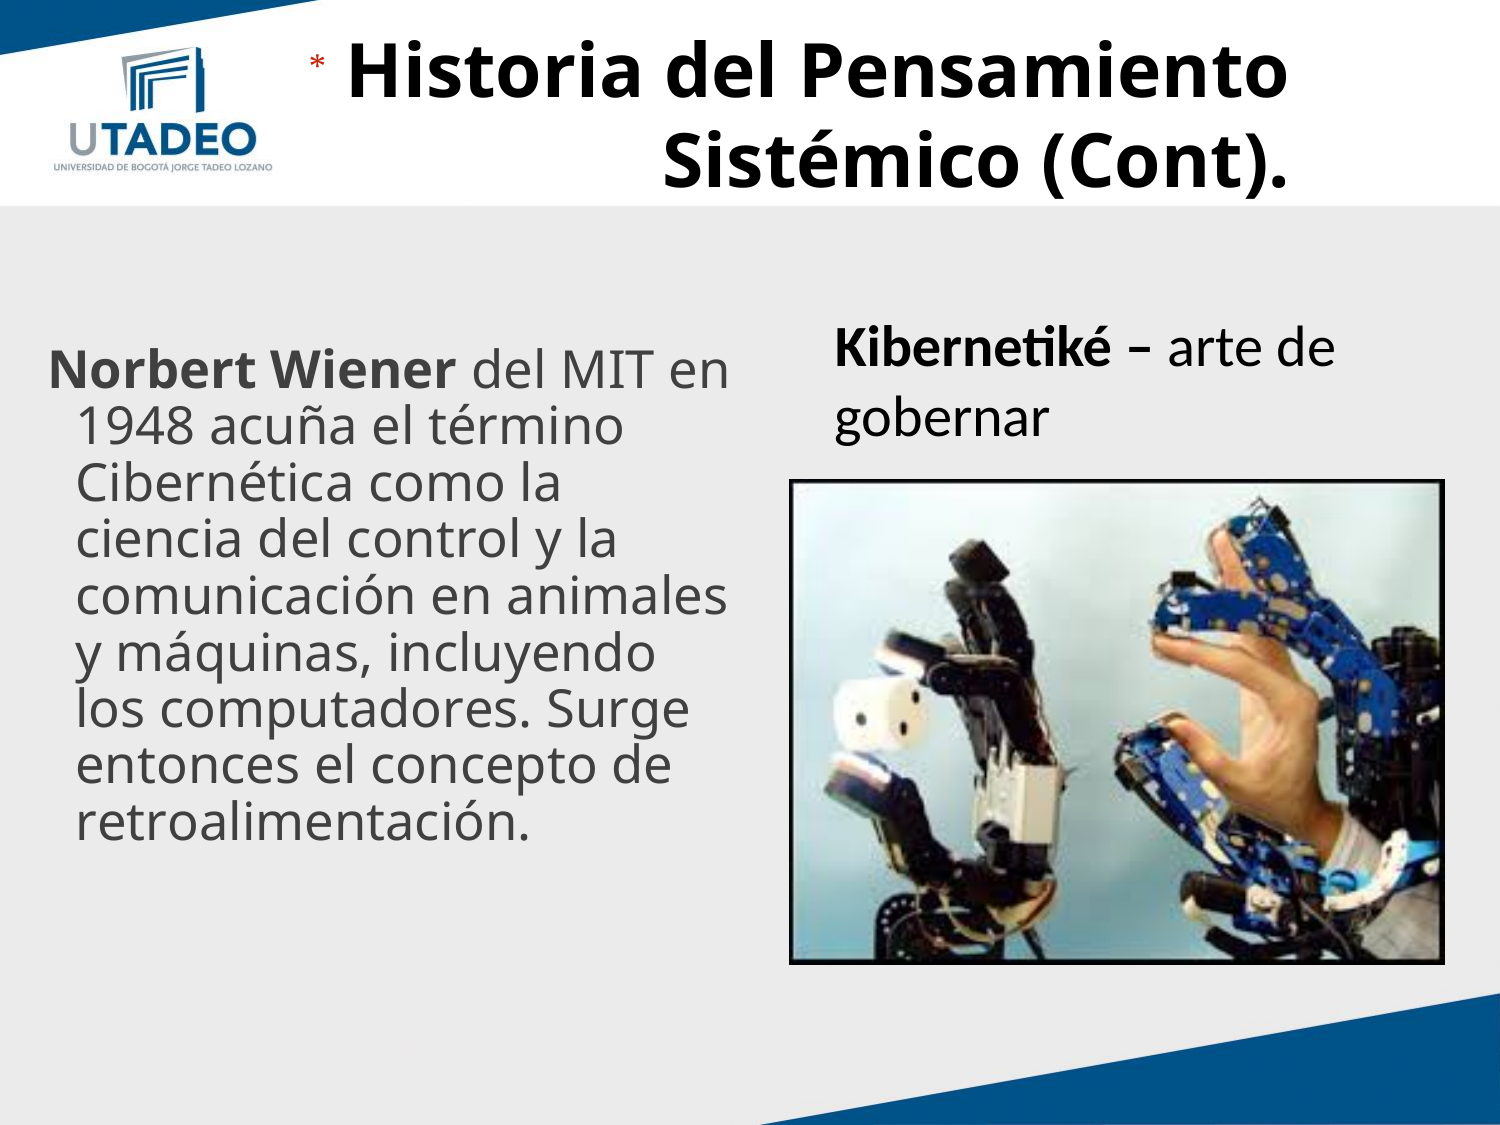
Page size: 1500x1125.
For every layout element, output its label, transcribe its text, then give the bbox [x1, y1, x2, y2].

text_box Kibernetiké – arte de gobernar [820, 301, 1475, 458]
title Historia del Pensamiento Sistémico (Cont). [189, 15, 1351, 326]
list Norbert Wiener del MIT en 1948 acuña el término Cibernética como la ciencia del control y la comunicación en animales y máquinas, incluyendo los computadores. Surge entonces el concepto de retroalimentación. [0, 335, 751, 921]
picture [789, 479, 1445, 965]
